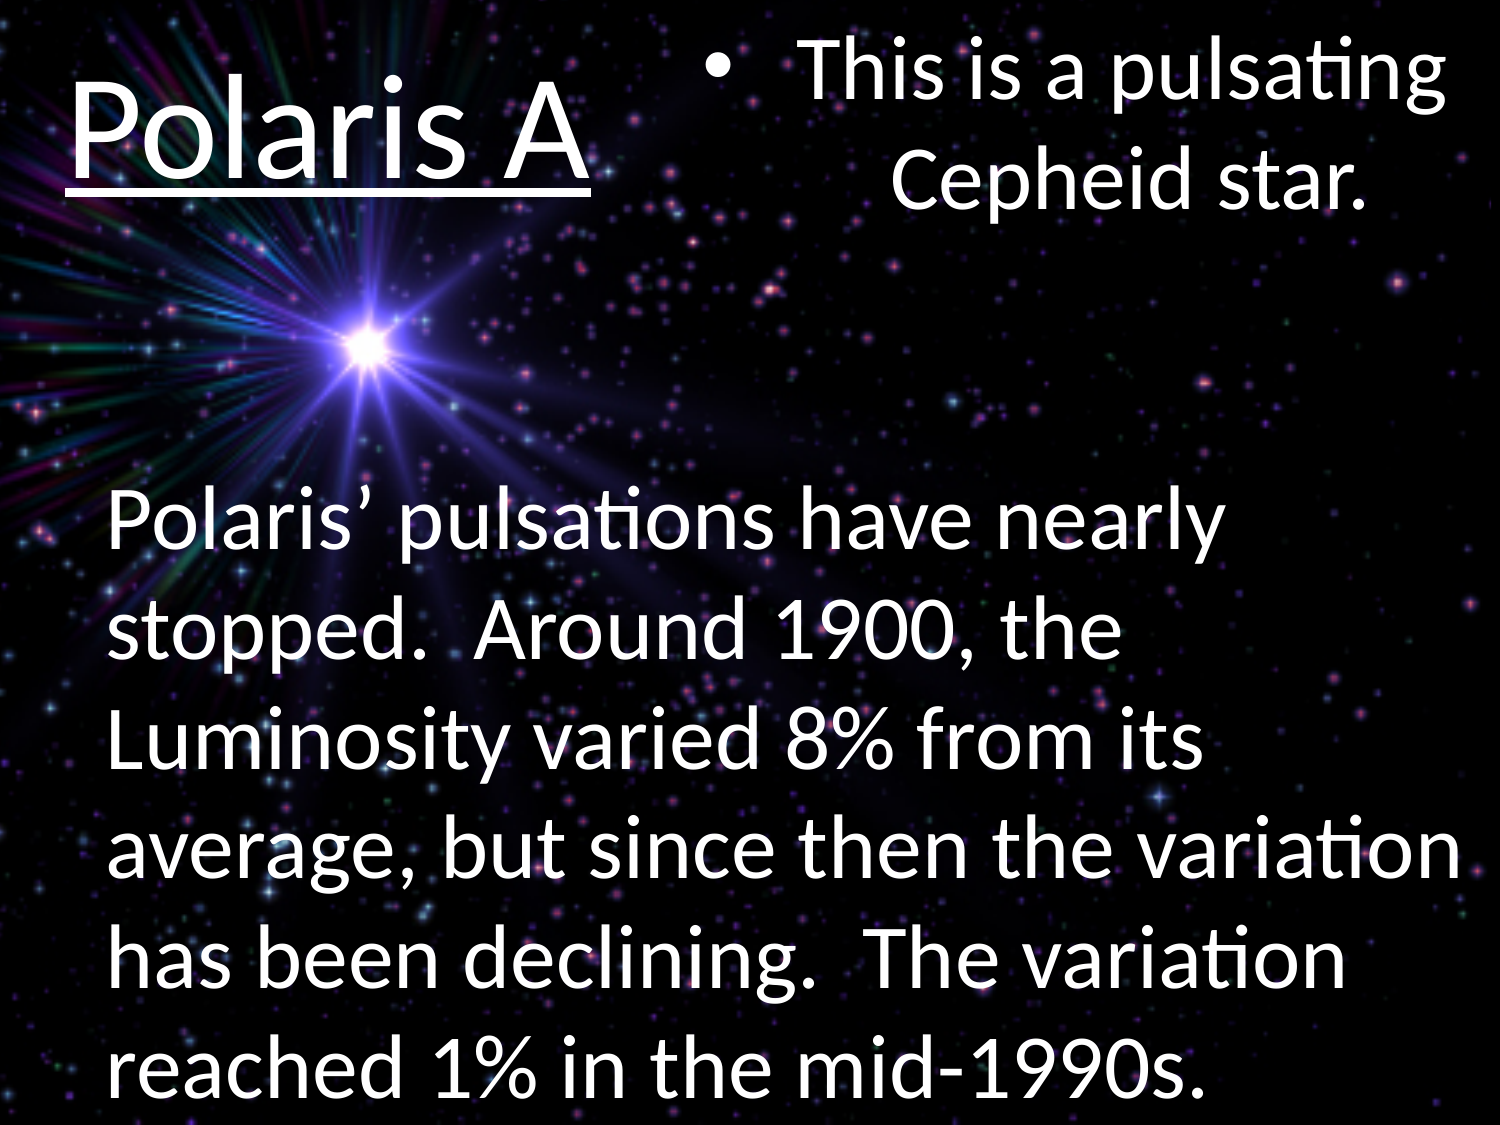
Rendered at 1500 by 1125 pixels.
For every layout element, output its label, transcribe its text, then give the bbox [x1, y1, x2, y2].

text_box This is a pulsating Cepheid star. [687, 0, 1492, 238]
picture [0, 0, 1492, 450]
text_box Polaris’ pulsations have nearly stopped. Around 1900, the Luminosity varied 8% from its average, but since then the variation has been declining. The variation reached 1% in the mid-1990s. [0, 450, 1494, 1125]
text_box Polaris A [50, 20, 687, 218]
